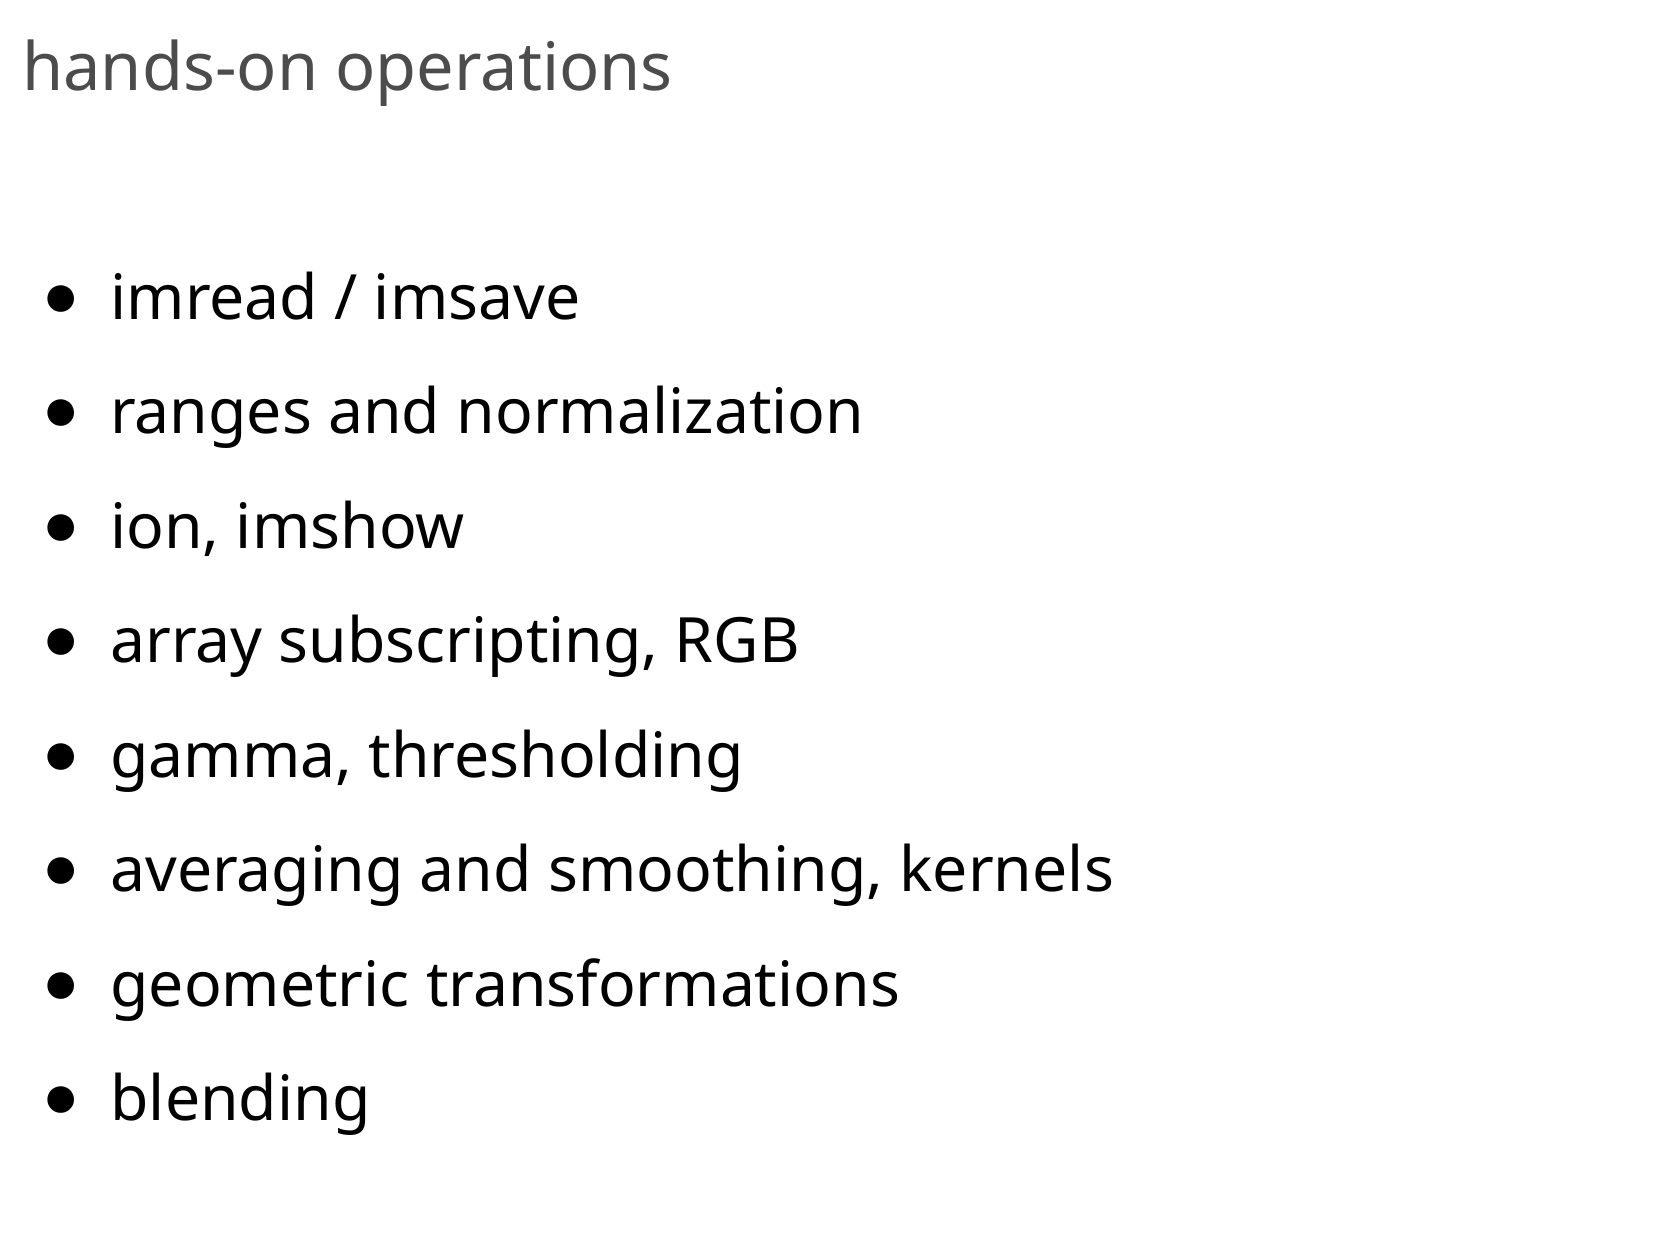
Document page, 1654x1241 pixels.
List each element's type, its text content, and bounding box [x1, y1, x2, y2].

list imread / imsave ranges and normalization ion, imshow array subscripting, RGB gamma, thresholding averaging and smoothing, kernels geometric transformations blending [25, 226, 1654, 1166]
title hands-on operations [22, 19, 1654, 213]
